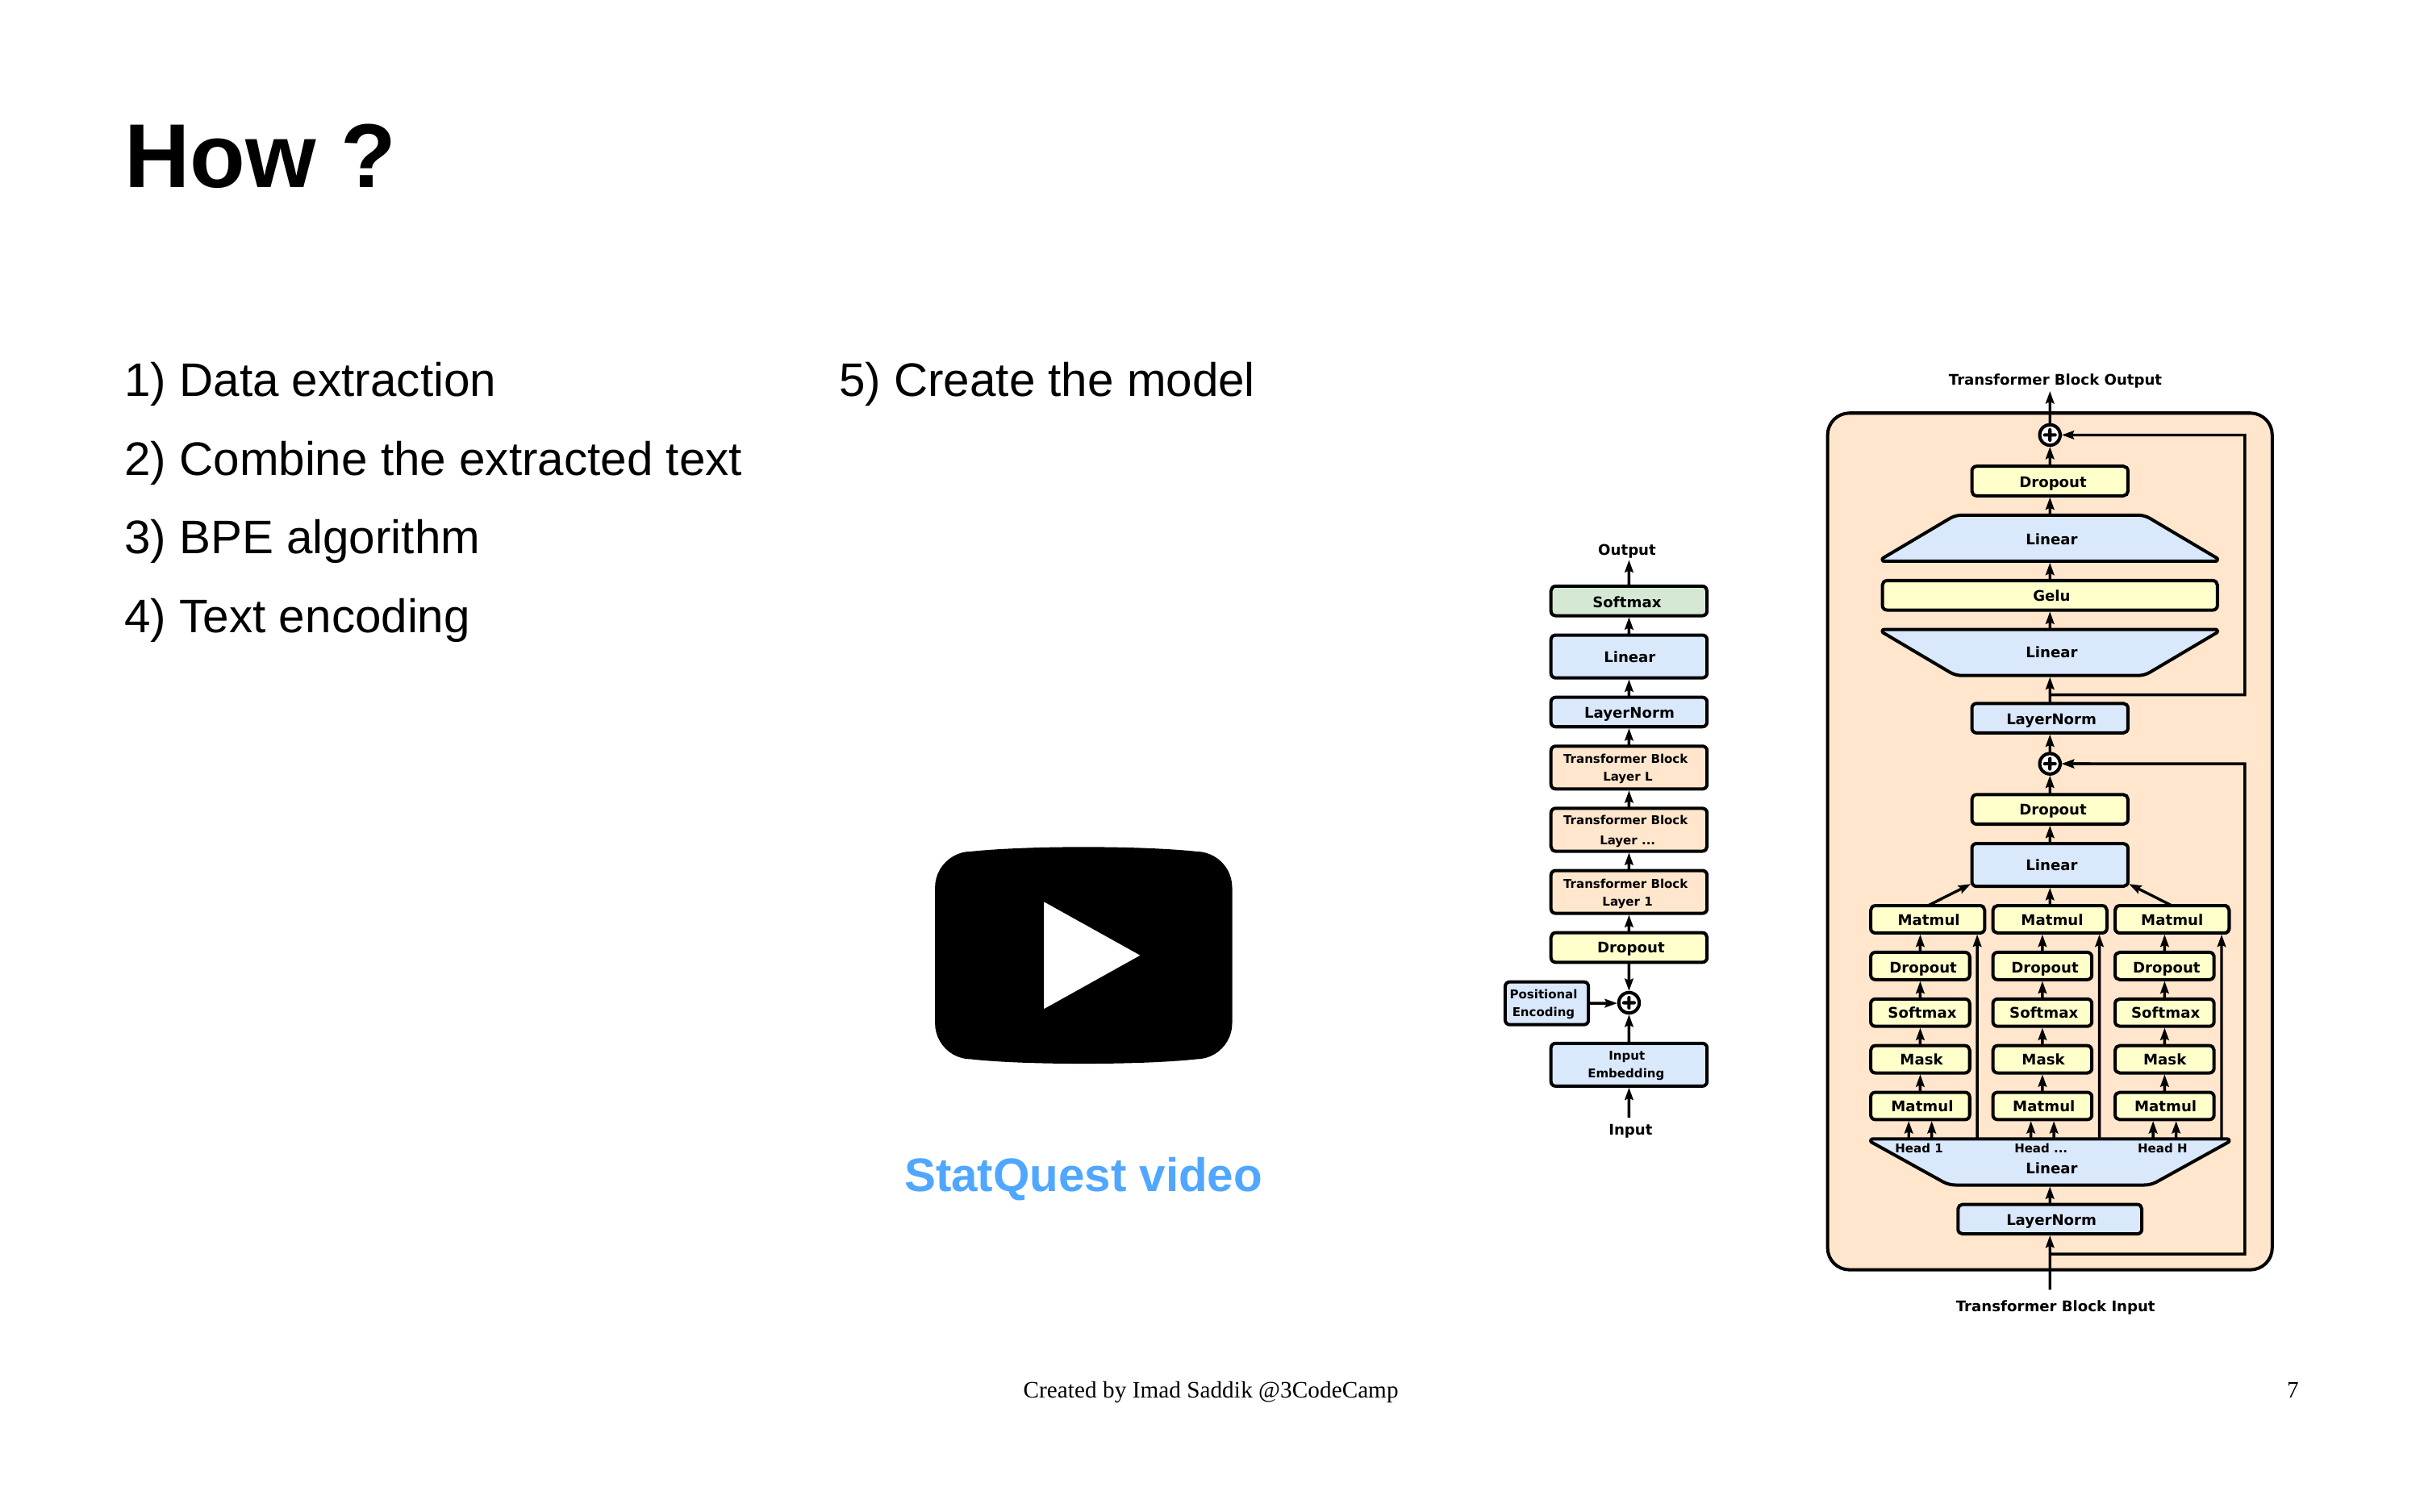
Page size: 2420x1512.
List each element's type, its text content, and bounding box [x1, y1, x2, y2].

text_box How ? [112, 61, 1194, 251]
picture [1482, 356, 2296, 1332]
text_box StatQuest video [775, 1136, 1392, 1214]
text_box Create the model [827, 322, 1574, 648]
text_box Data extraction Combine the extracted text BPE algorithm Text encoding [112, 322, 817, 648]
picture [934, 847, 1233, 1064]
